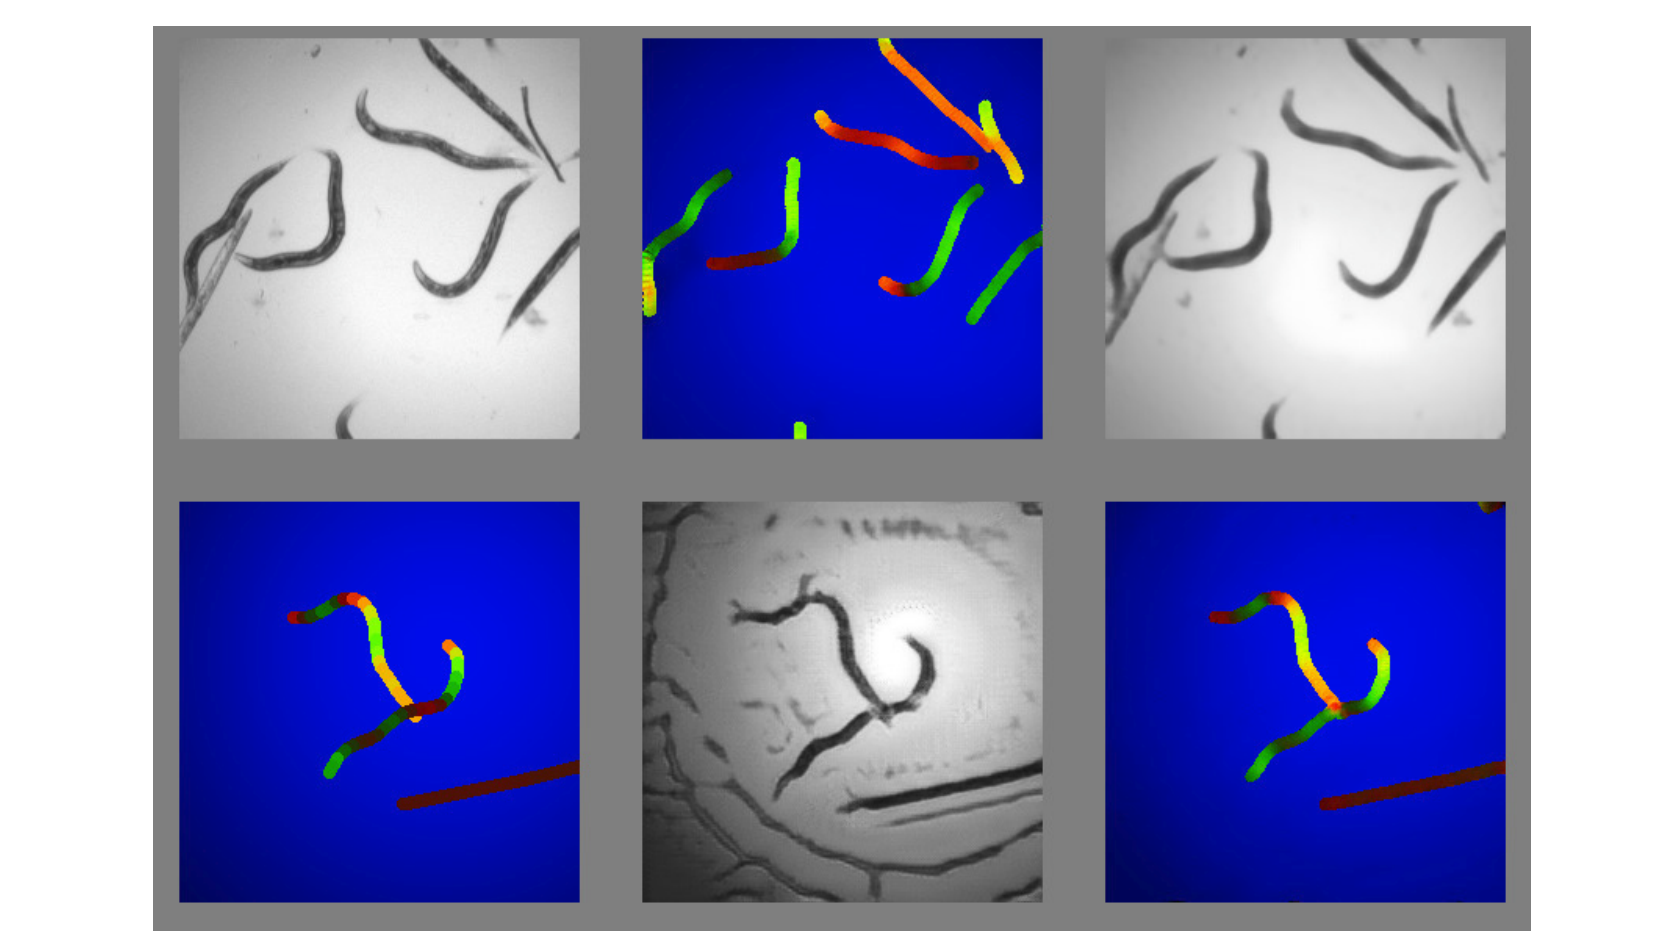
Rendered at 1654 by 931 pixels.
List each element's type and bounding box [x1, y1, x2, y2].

picture [153, 26, 1531, 931]
